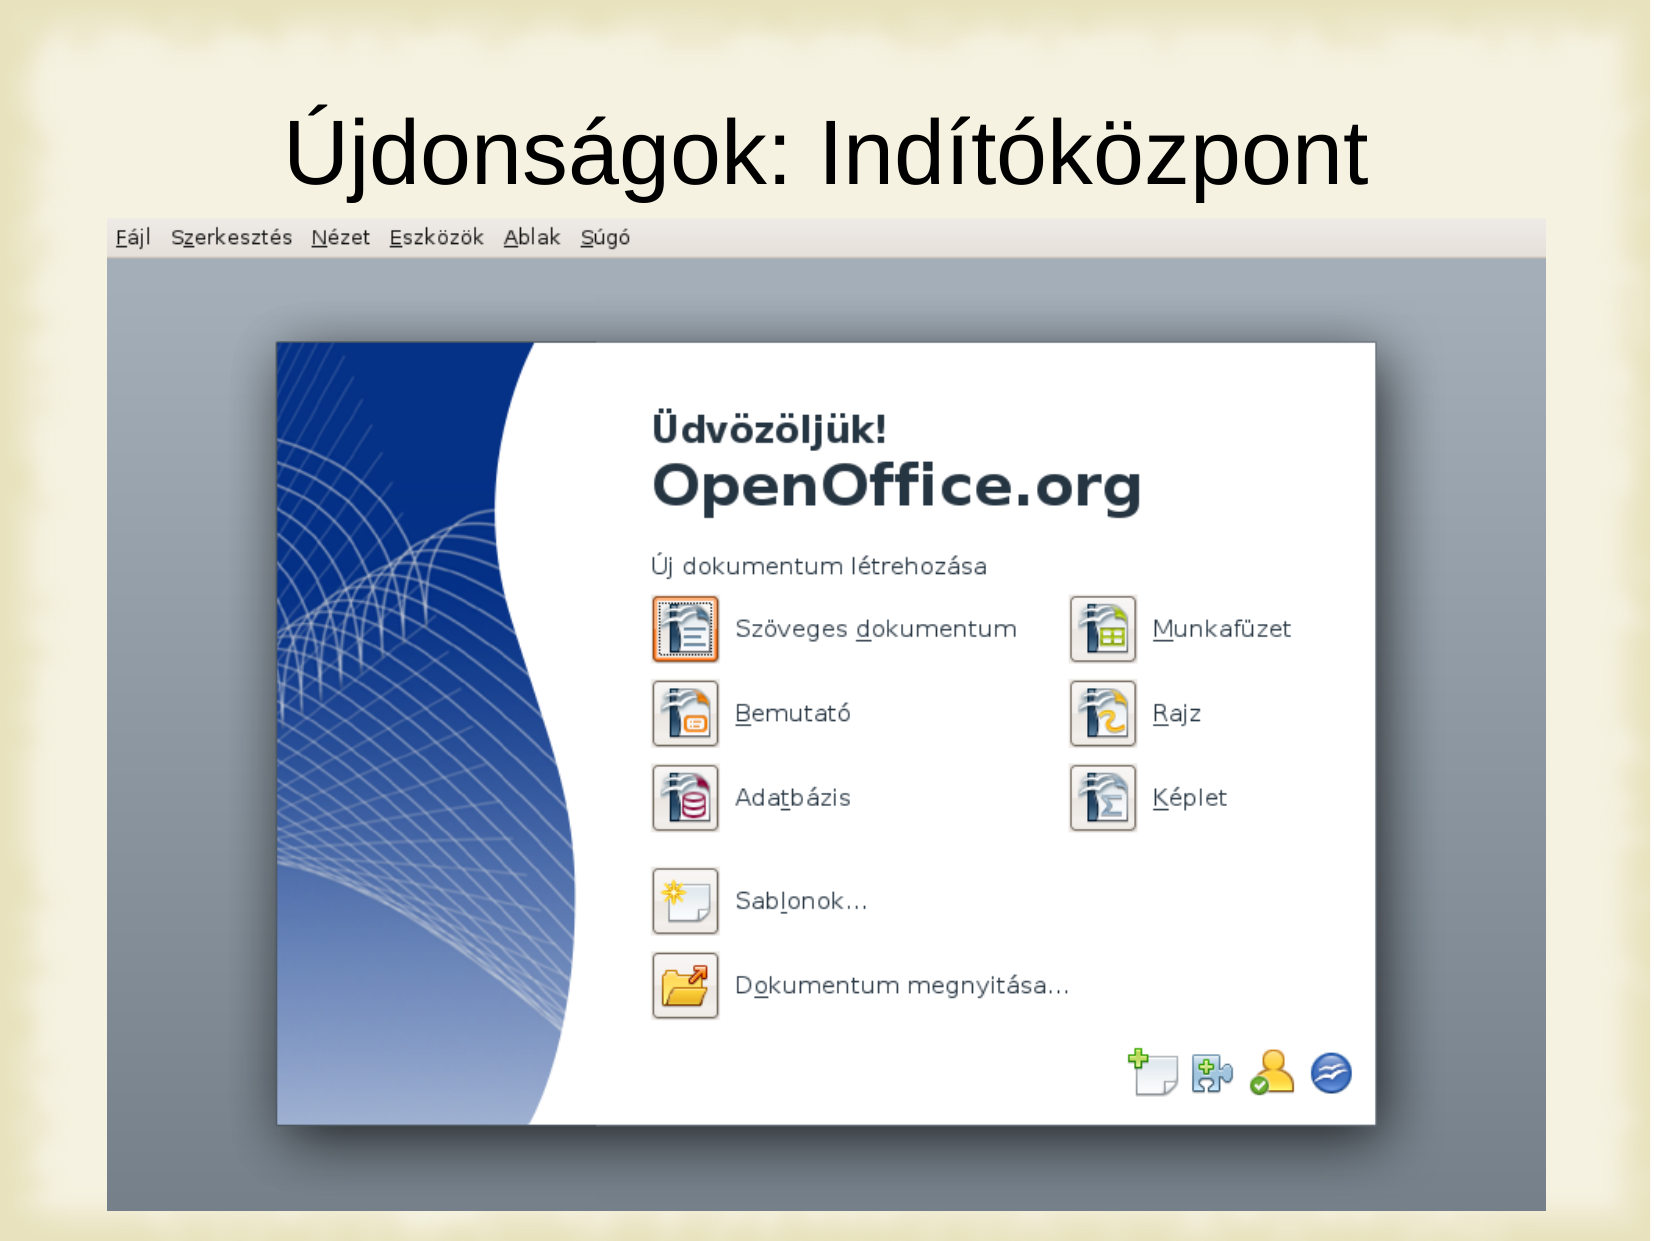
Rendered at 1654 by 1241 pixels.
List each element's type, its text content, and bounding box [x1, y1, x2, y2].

picture [0, 0, 1651, 1241]
title Újdonságok: Indítóközpont [82, 56, 1571, 250]
